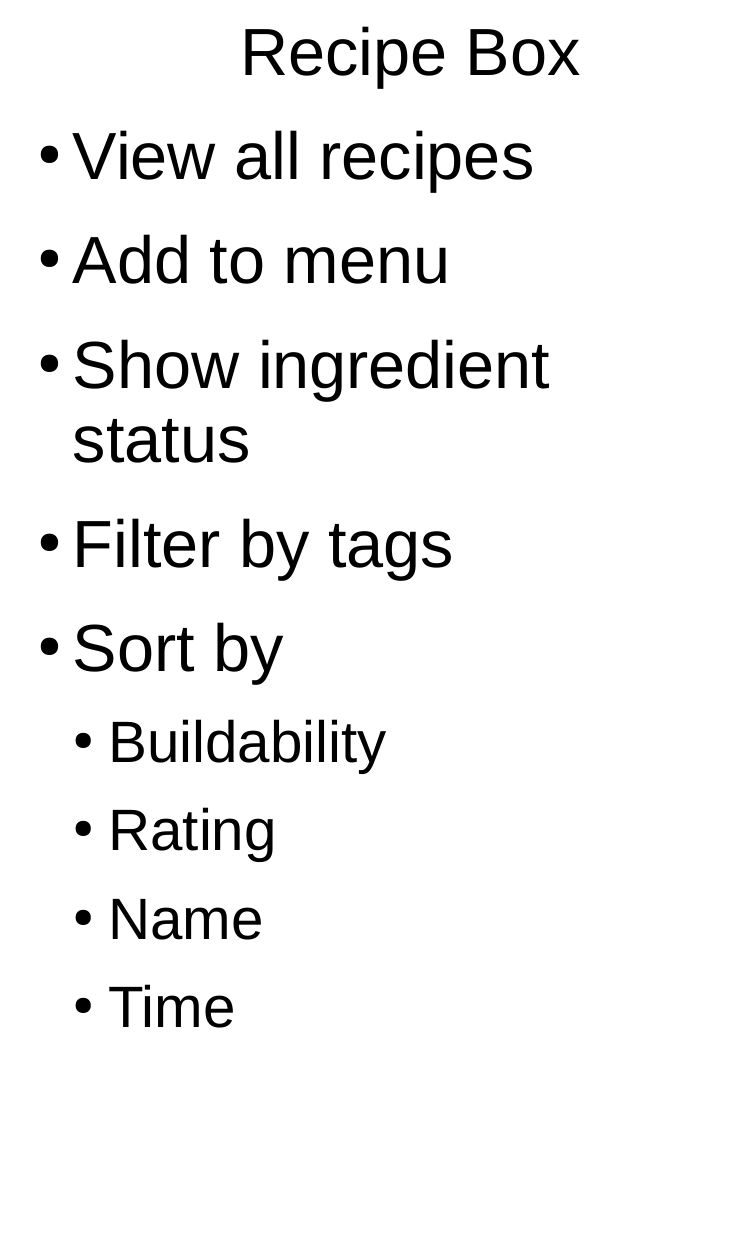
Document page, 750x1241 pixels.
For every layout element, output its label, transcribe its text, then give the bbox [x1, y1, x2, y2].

list Recipe Box View all recipes Add to menu Show ingredient status Filter by tags Sort by Buildability Rating Name Time [37, 15, 713, 1216]
